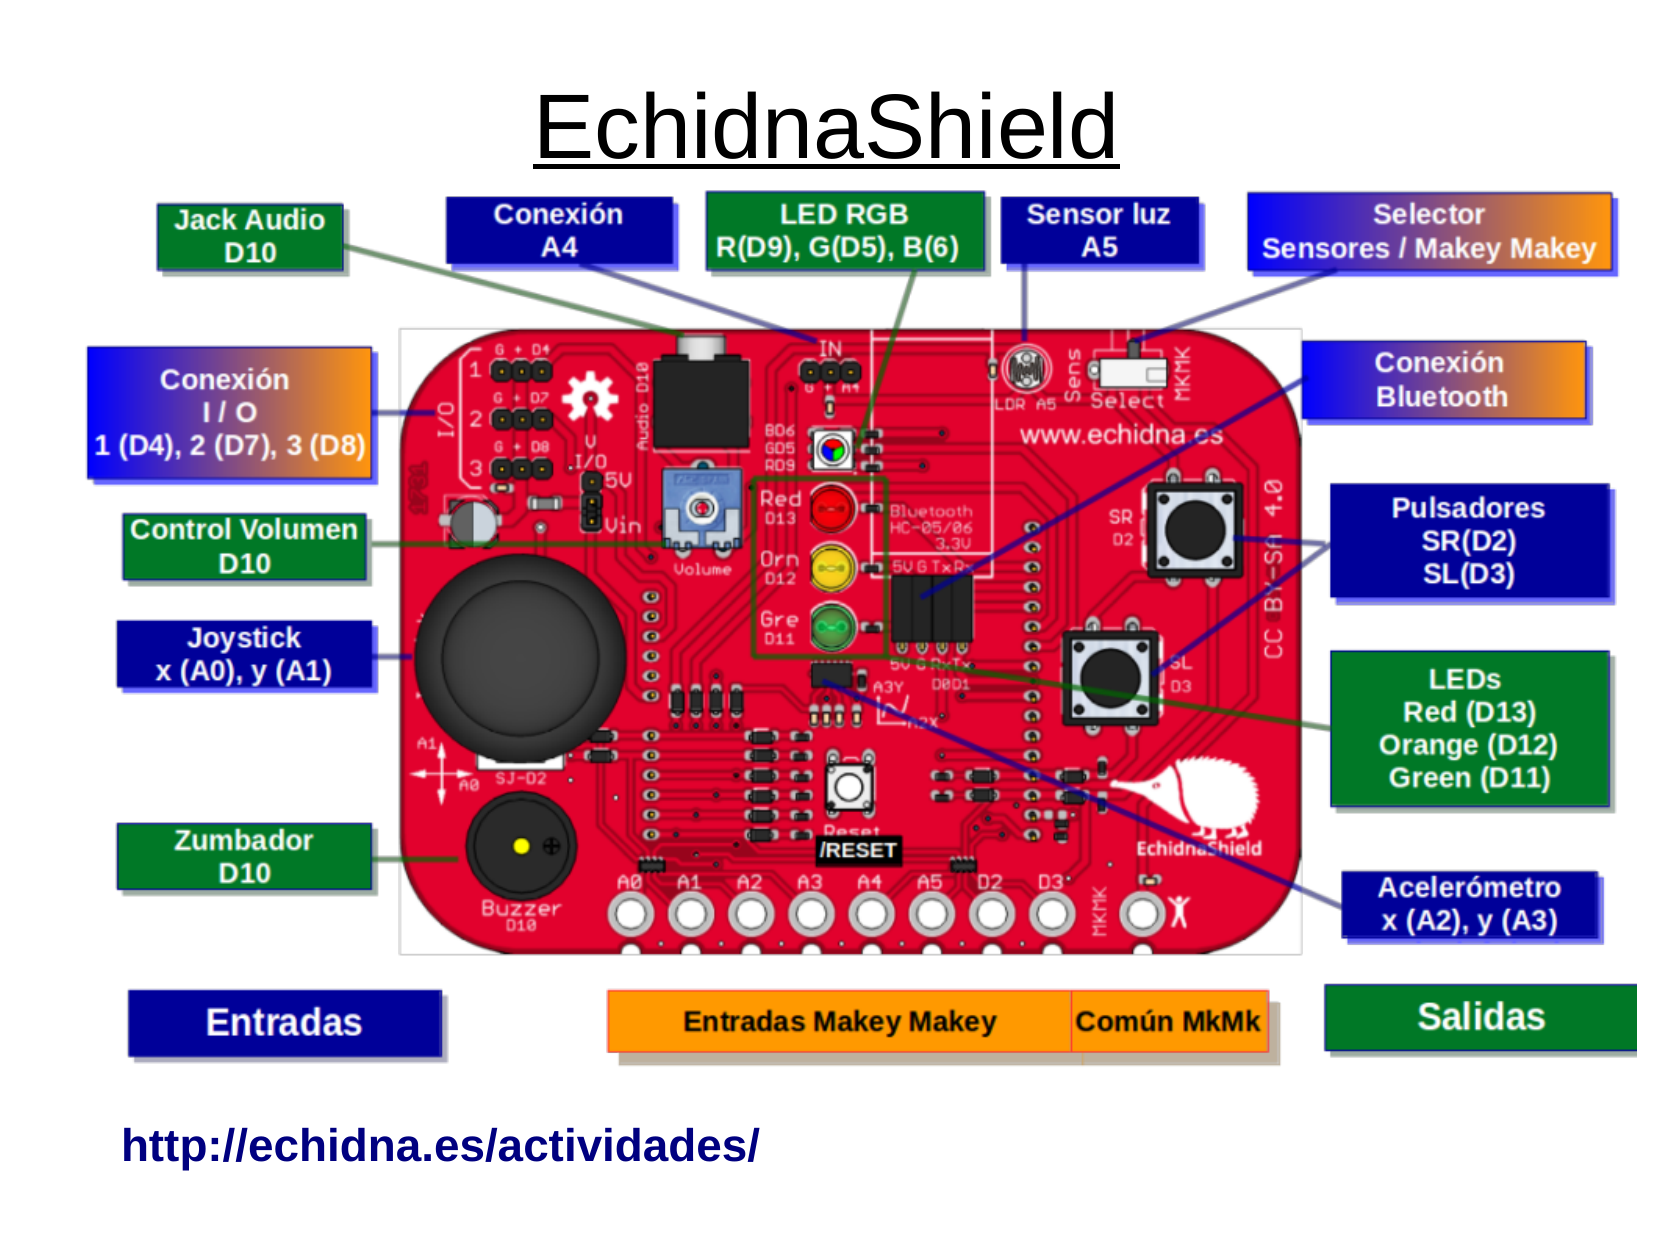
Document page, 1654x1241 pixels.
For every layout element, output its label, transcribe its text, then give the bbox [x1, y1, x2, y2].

title EchidnaShield [82, 23, 1571, 150]
picture [36, 150, 1637, 1100]
text_box http://echidna.es/actividades/ [106, 1112, 1560, 1179]
